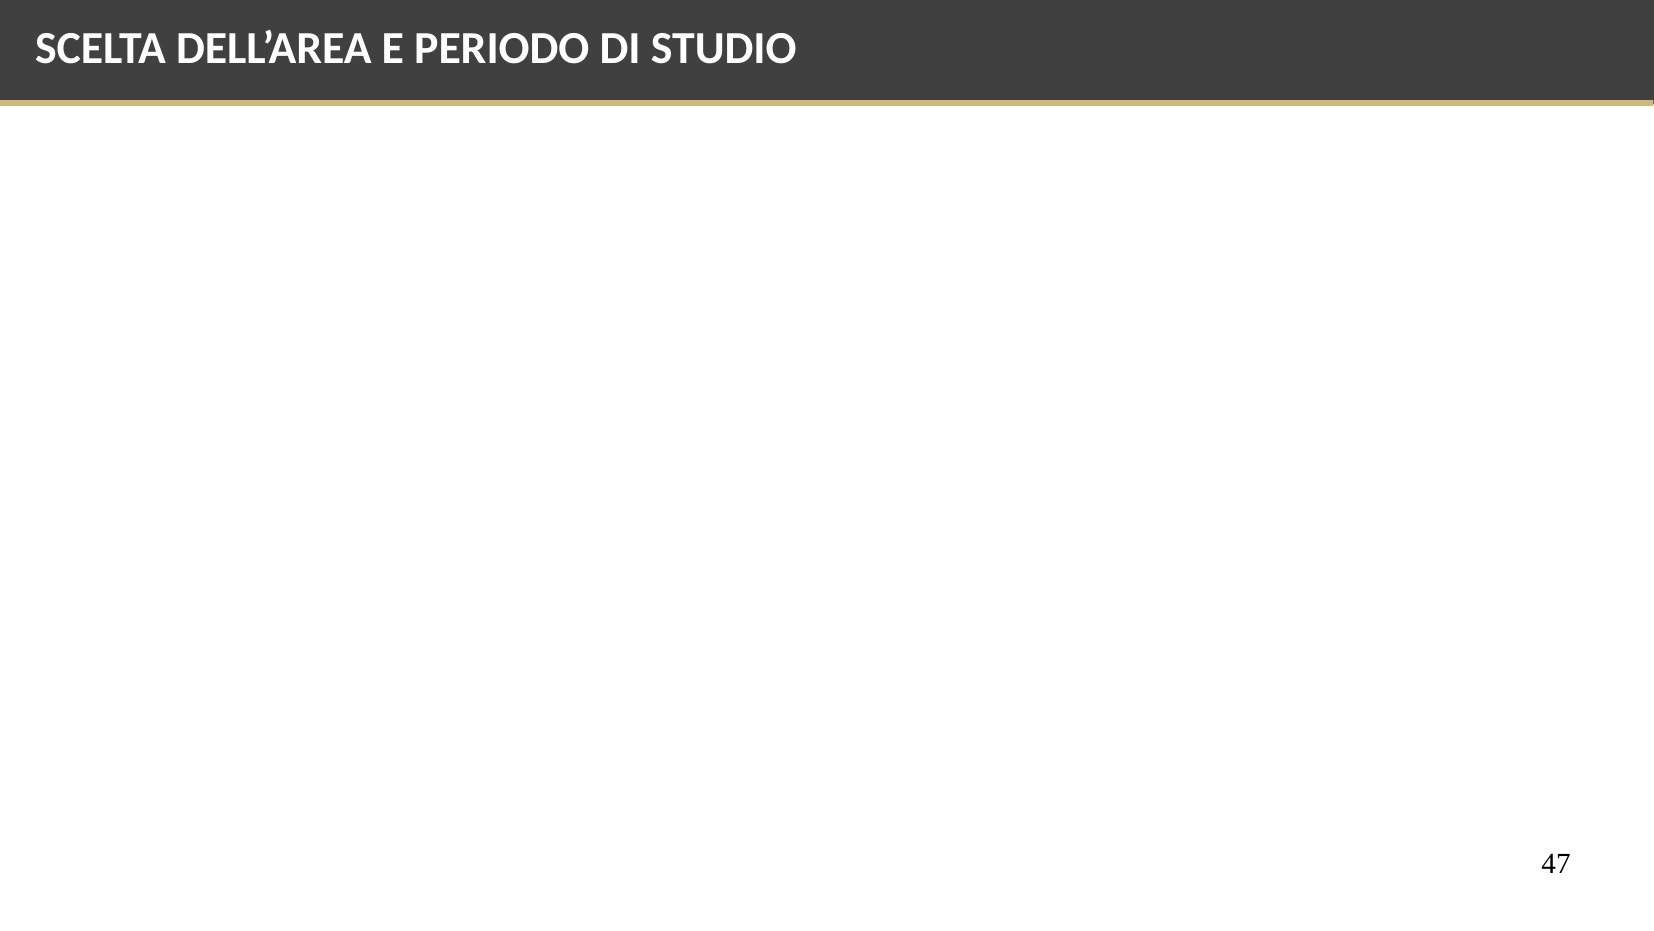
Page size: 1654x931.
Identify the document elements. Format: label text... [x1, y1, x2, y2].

text_box SCELTA DELL’AREA E PERIODO DI STUDIO [0, 0, 1654, 100]
